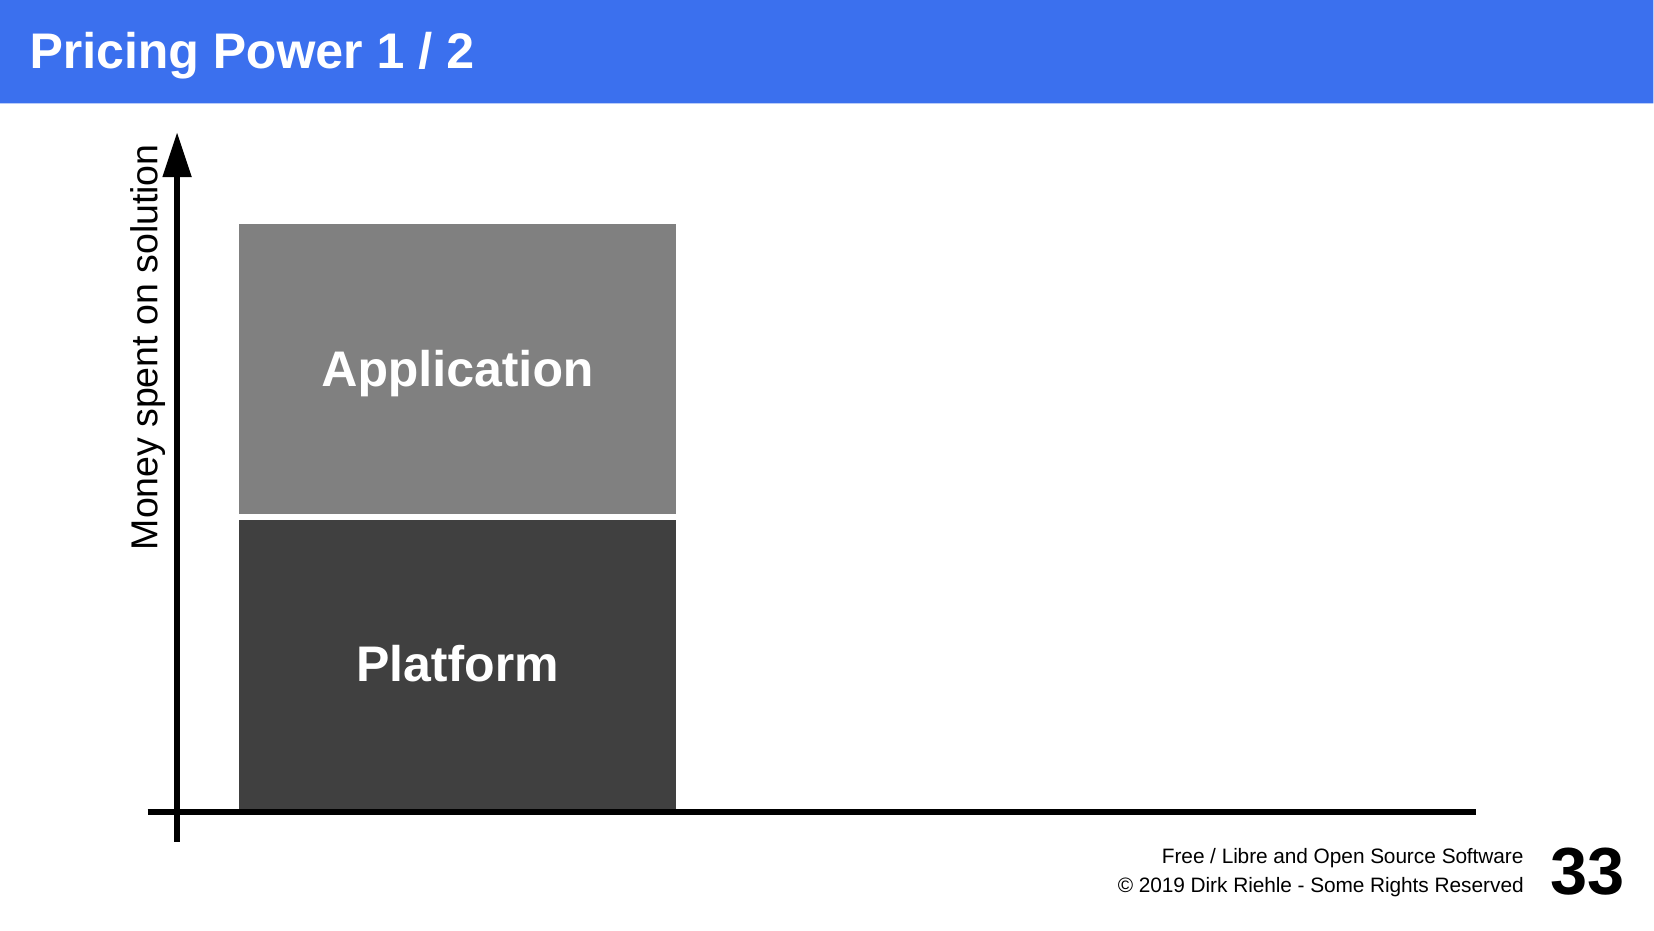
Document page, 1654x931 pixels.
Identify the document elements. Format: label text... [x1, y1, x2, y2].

text_box Application [236, 221, 680, 517]
title Pricing Power 1 / 2 [0, 0, 1654, 104]
text_box Platform [236, 517, 680, 809]
text_box Money spent on solution [88, 132, 178, 813]
